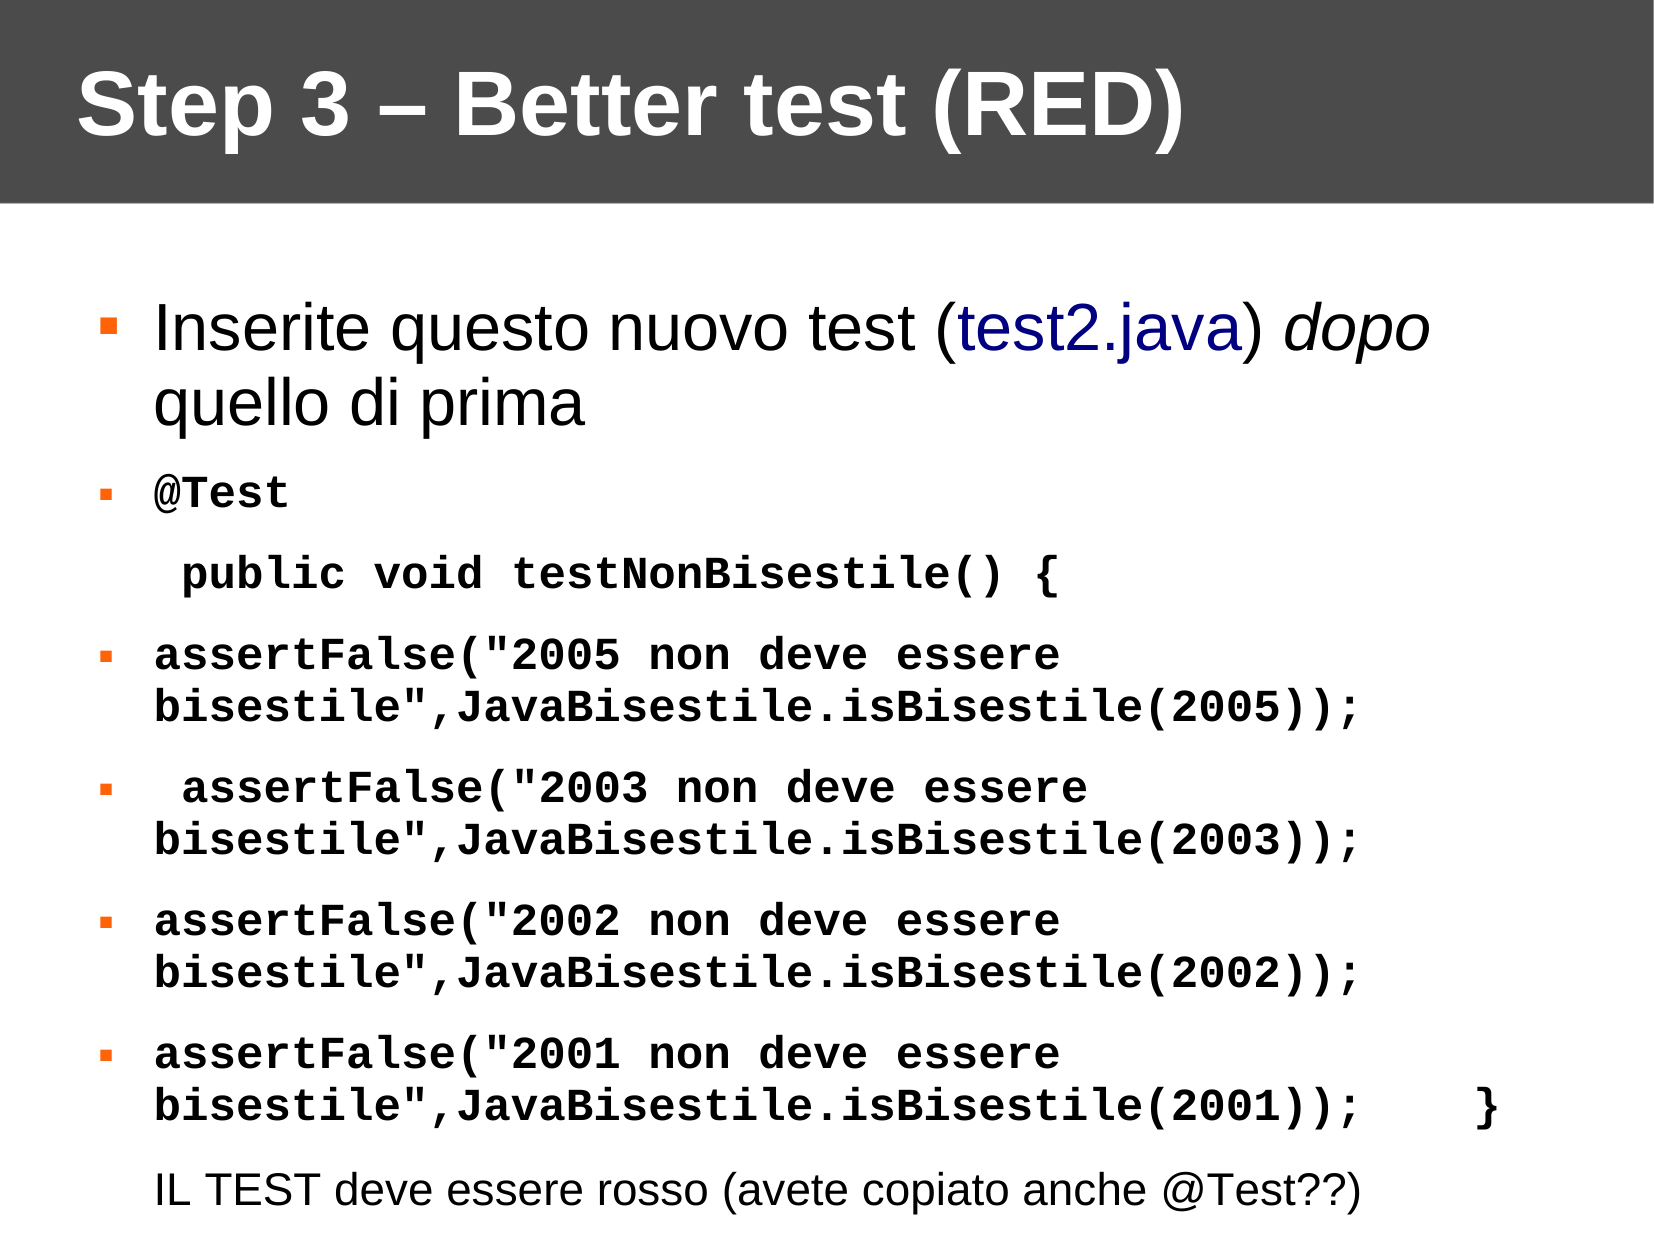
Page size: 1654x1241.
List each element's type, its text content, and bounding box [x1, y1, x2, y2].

picture [0, 0, 1654, 1241]
list Inserite questo nuovo test (test2.java) dopo quello di prima @Test public void testNonBisestile() { assertFalse("2005 non deve essere bisestile",JavaBisestile.isBisestile(2005)); assertFalse("2003 non deve essere bisestile",JavaBisestile.isBisestile(2003)); assertFalse("2002 non deve essere bisestile",JavaBisestile.isBisestile(2002)); assertFalse("2001 non deve essere bisestile",JavaBisestile.isBisestile(2001)); } IL TEST deve essere rosso (avete copiato anche @Test??) [82, 290, 1571, 1216]
title Step 3 – Better test (RED) [76, 0, 1565, 208]
